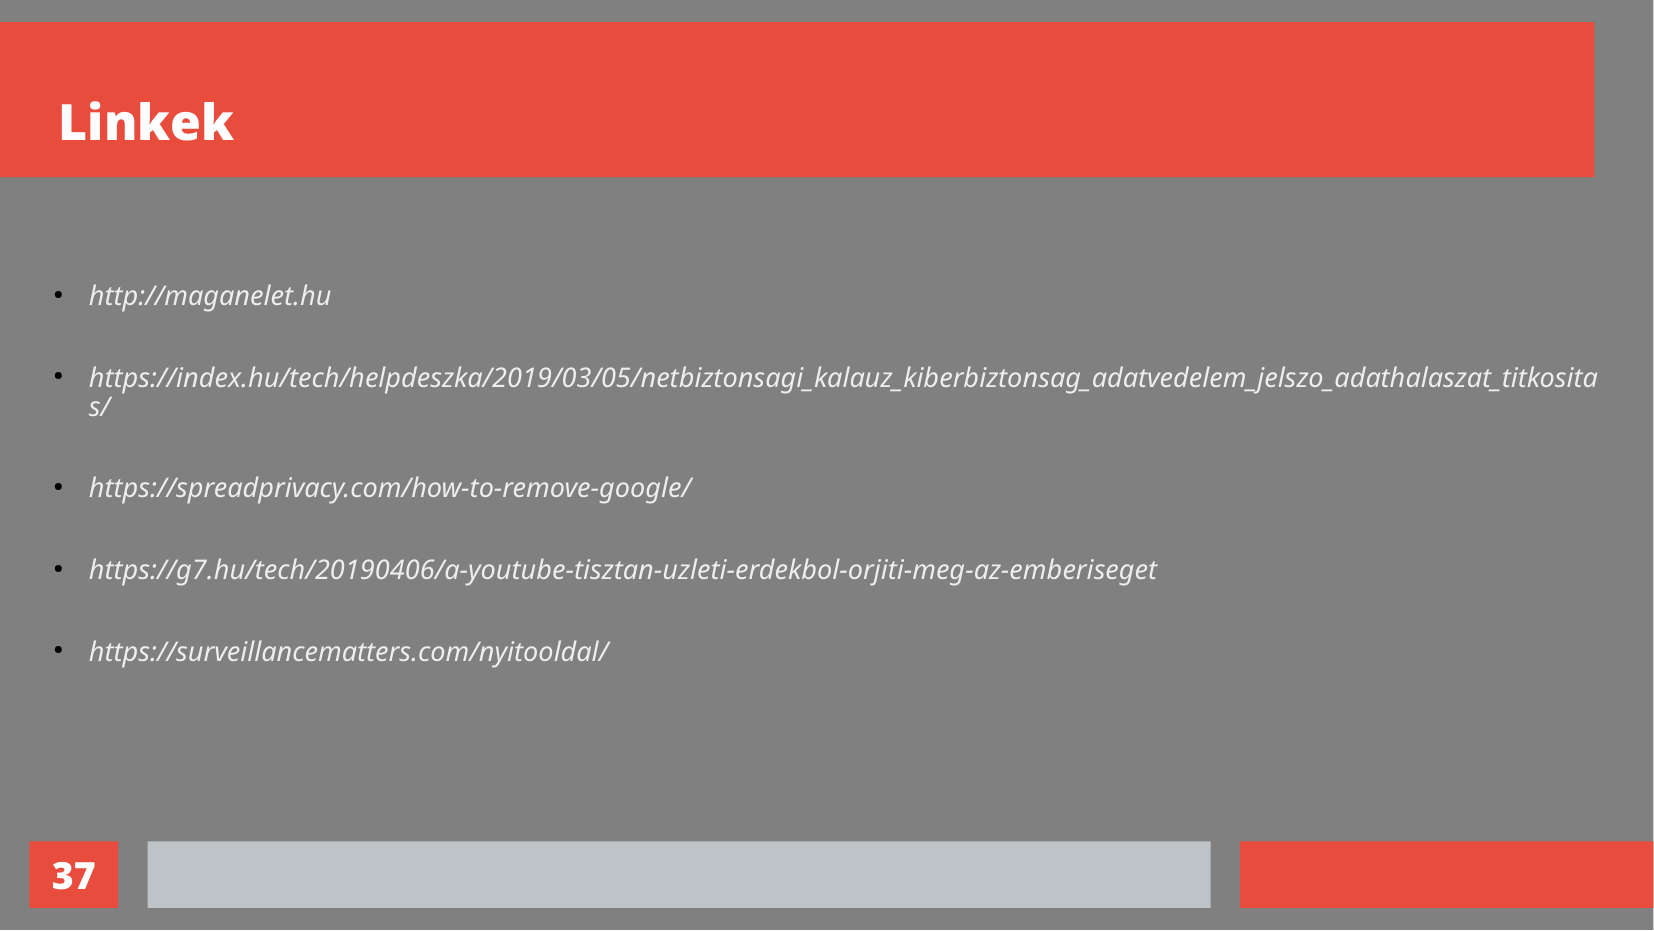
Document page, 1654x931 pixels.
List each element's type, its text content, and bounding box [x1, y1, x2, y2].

list http://maganelet.hu https://index.hu/tech/helpdeszka/2019/03/05/netbiztonsagi_kalauz_kiberbiztonsag_adatvedelem_jelszo_adathalaszat_titkositas/ https://spreadprivacy.com/how-to-remove-google/ https://g7.hu/tech/20190406/a-youtube-tisztan-uzleti-erdekbol-orjiti-meg-az-emberiseget https://surveillancematters.com/nyitooldal/ [53, 195, 1606, 766]
title Linkek [58, 44, 1595, 155]
